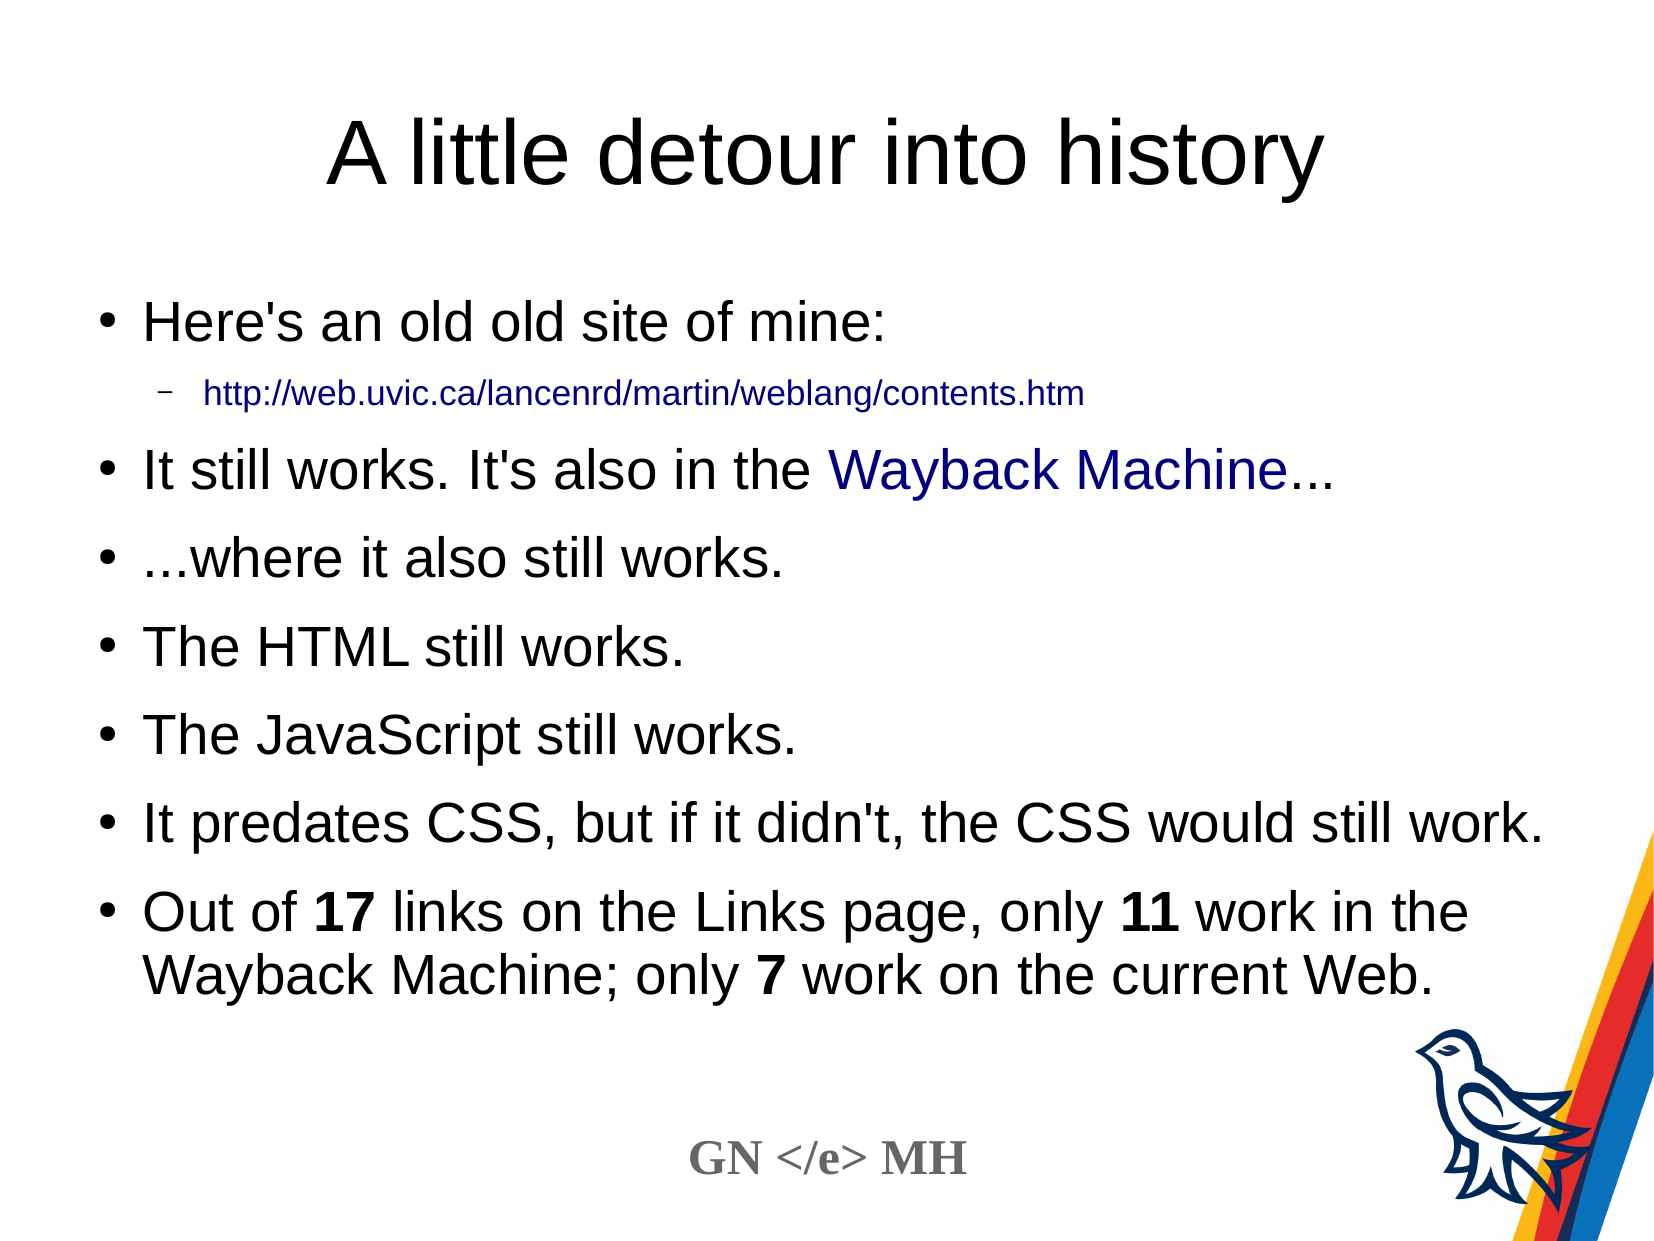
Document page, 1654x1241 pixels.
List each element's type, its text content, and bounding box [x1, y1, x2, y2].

title A little detour into history [82, 49, 1571, 257]
list Here's an old old site of mine: http://web.uvic.ca/lancenrd/martin/weblang/contents.htm It still works. It's also in the Wayback Machine... ...where it also still works. The HTML still works. The JavaScript still works. It predates CSS, but if it didn't, the CSS would still work. Out of 17 links on the Links page, only 11 work in the Wayback Machine; only 7 work on the current Web. [82, 290, 1571, 1010]
picture [1407, 820, 1654, 1241]
